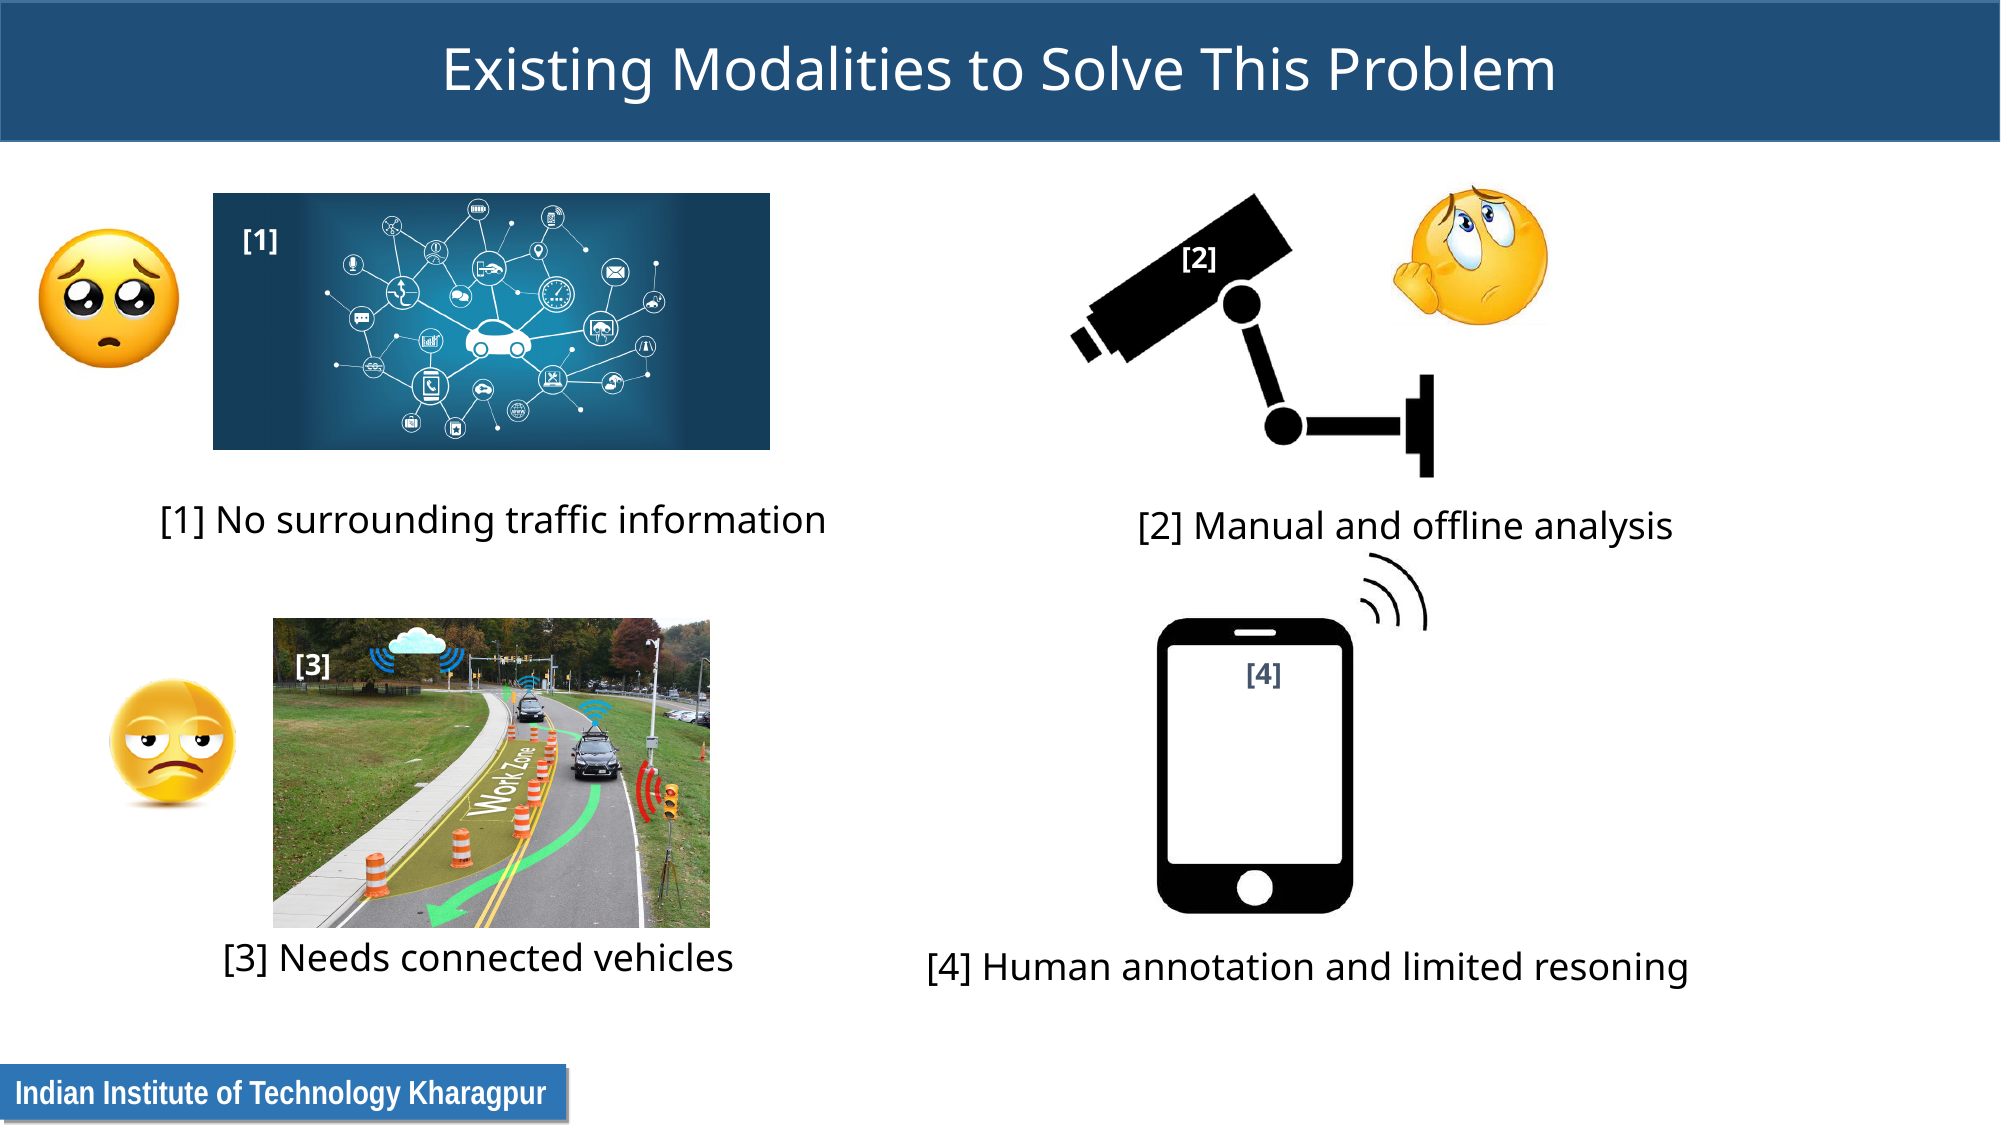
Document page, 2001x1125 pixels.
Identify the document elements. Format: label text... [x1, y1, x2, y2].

picture [23, 215, 186, 378]
text_box [3] Needs connected vehicles [72, 919, 885, 996]
picture [213, 193, 770, 450]
picture [1148, 563, 1434, 921]
picture [1069, 183, 1549, 478]
text_box [2] [1166, 223, 1260, 304]
picture [104, 676, 241, 813]
text_box [1] [227, 206, 321, 286]
text_box [3] [280, 631, 373, 712]
text_box [4] Human annotation and limited resoning [898, 927, 1719, 1004]
picture [273, 618, 710, 919]
text_box [2] Manual and offline analysis [941, 486, 1870, 563]
text_box [4] [1230, 640, 1324, 720]
text_box [1] No surrounding traffic information [87, 480, 900, 557]
title Existing Modalities to Solve This Problem [0, 1, 2000, 141]
